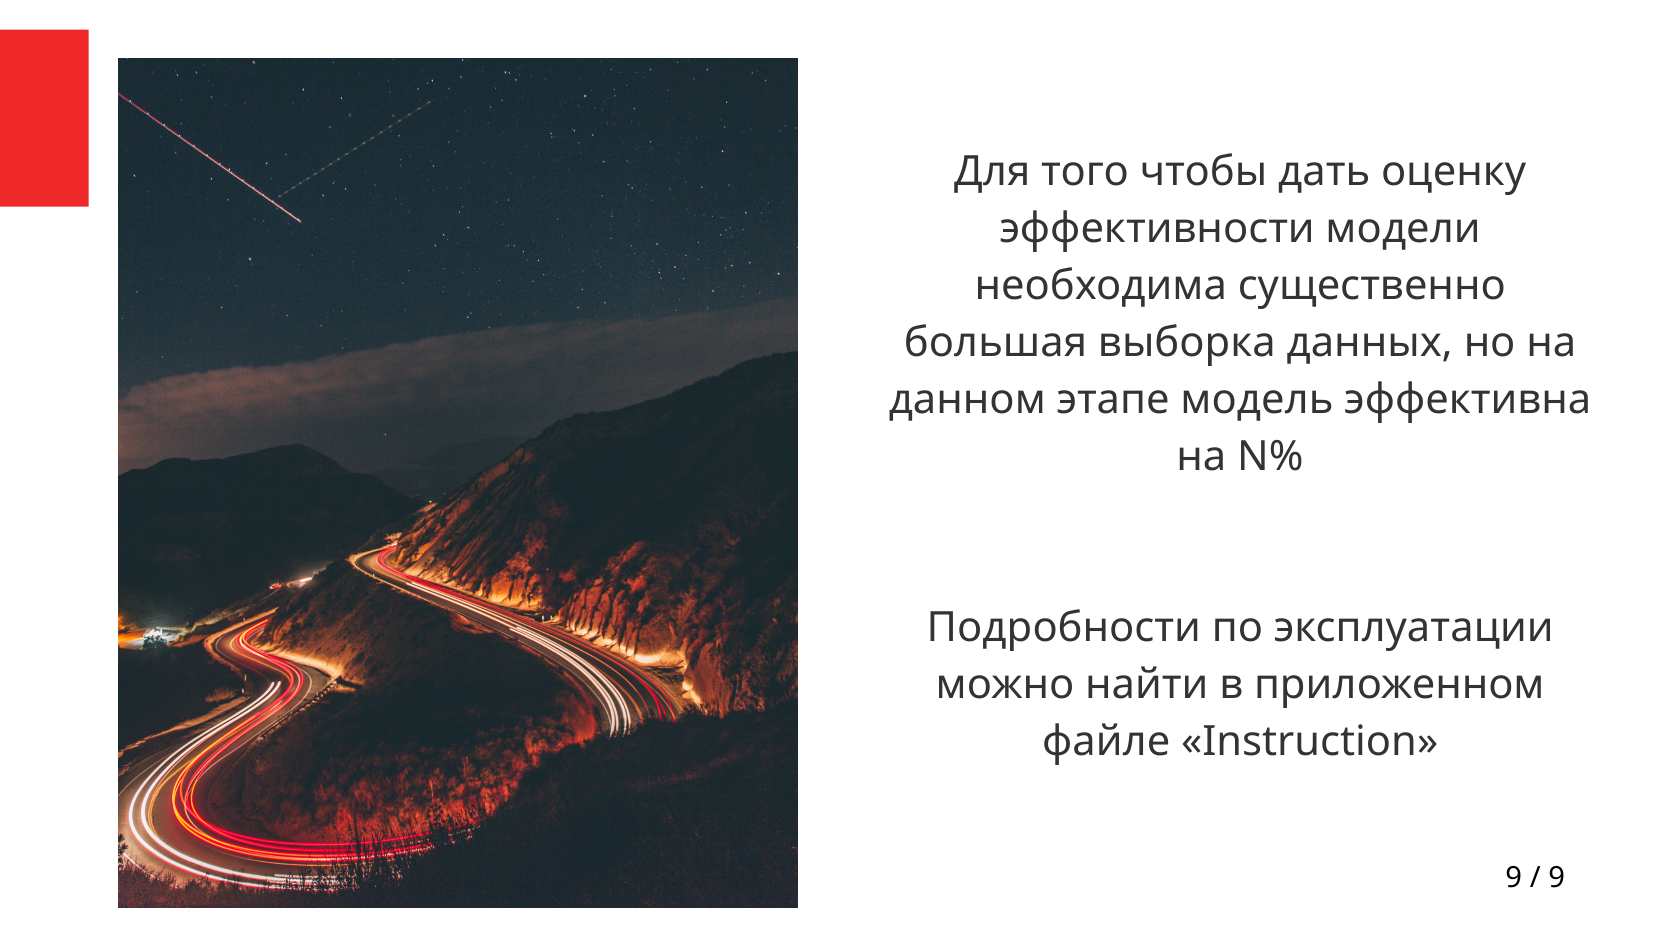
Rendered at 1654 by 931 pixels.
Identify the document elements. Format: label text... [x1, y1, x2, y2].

picture [118, 58, 798, 908]
title Для того чтобы дать оценку эффективности модели необходима существенно большая выборка данных, но на данном этапе модель эффективна на N% Подробности по эксплуатации можно найти в приложенном файле «Instruction» [885, 118, 1595, 790]
